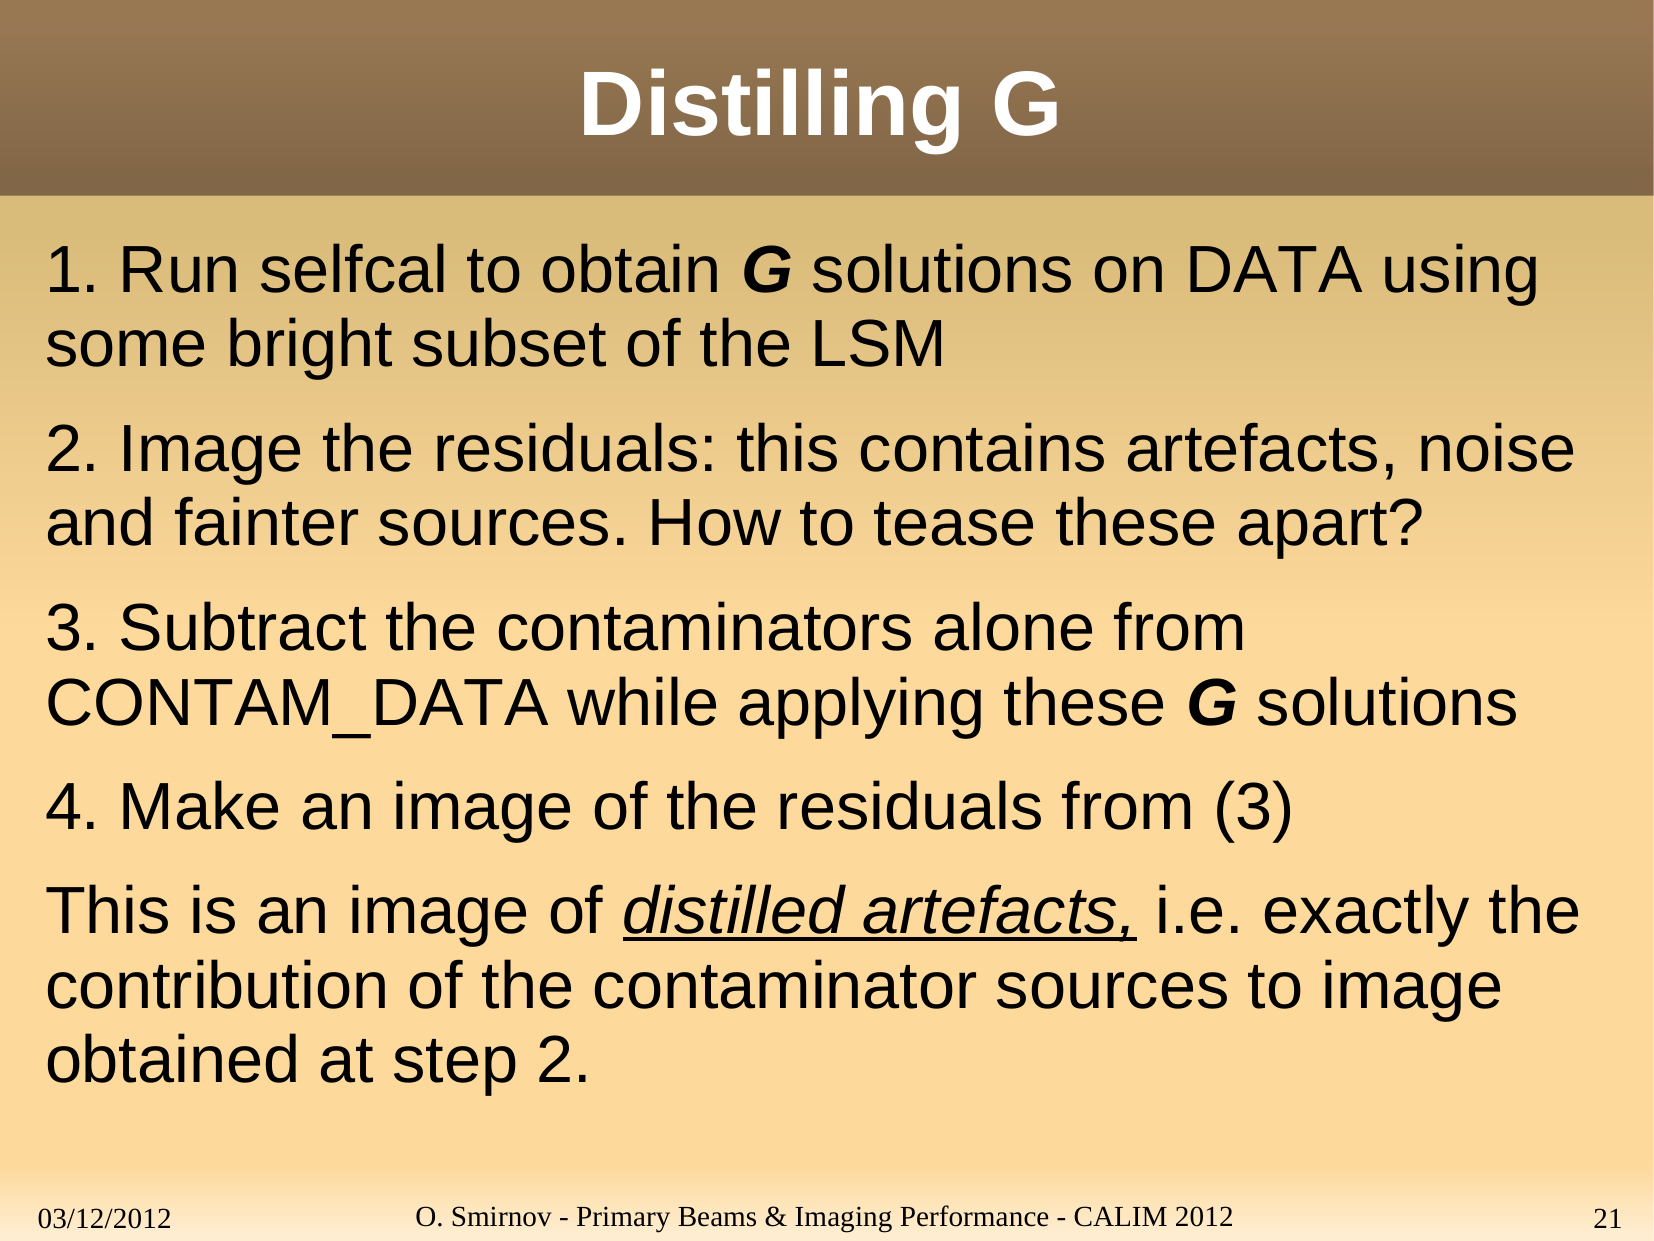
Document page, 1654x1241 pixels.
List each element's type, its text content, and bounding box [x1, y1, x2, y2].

title Distilling G [76, 0, 1565, 208]
list 1. Run selfcal to obtain G solutions on DATA using some bright subset of the LSM 2. Image the residuals: this contains artefacts, noise and fainter sources. How to tease these apart? 3. Subtract the contaminators alone from CONTAM_DATA while applying these G solutions 4. Make an image of the residuals from (3) This is an image of distilled artefacts, i.e. exactly the contribution of the contaminator sources to image obtained at step 2. [45, 231, 1621, 1141]
picture [0, 0, 1654, 1241]
